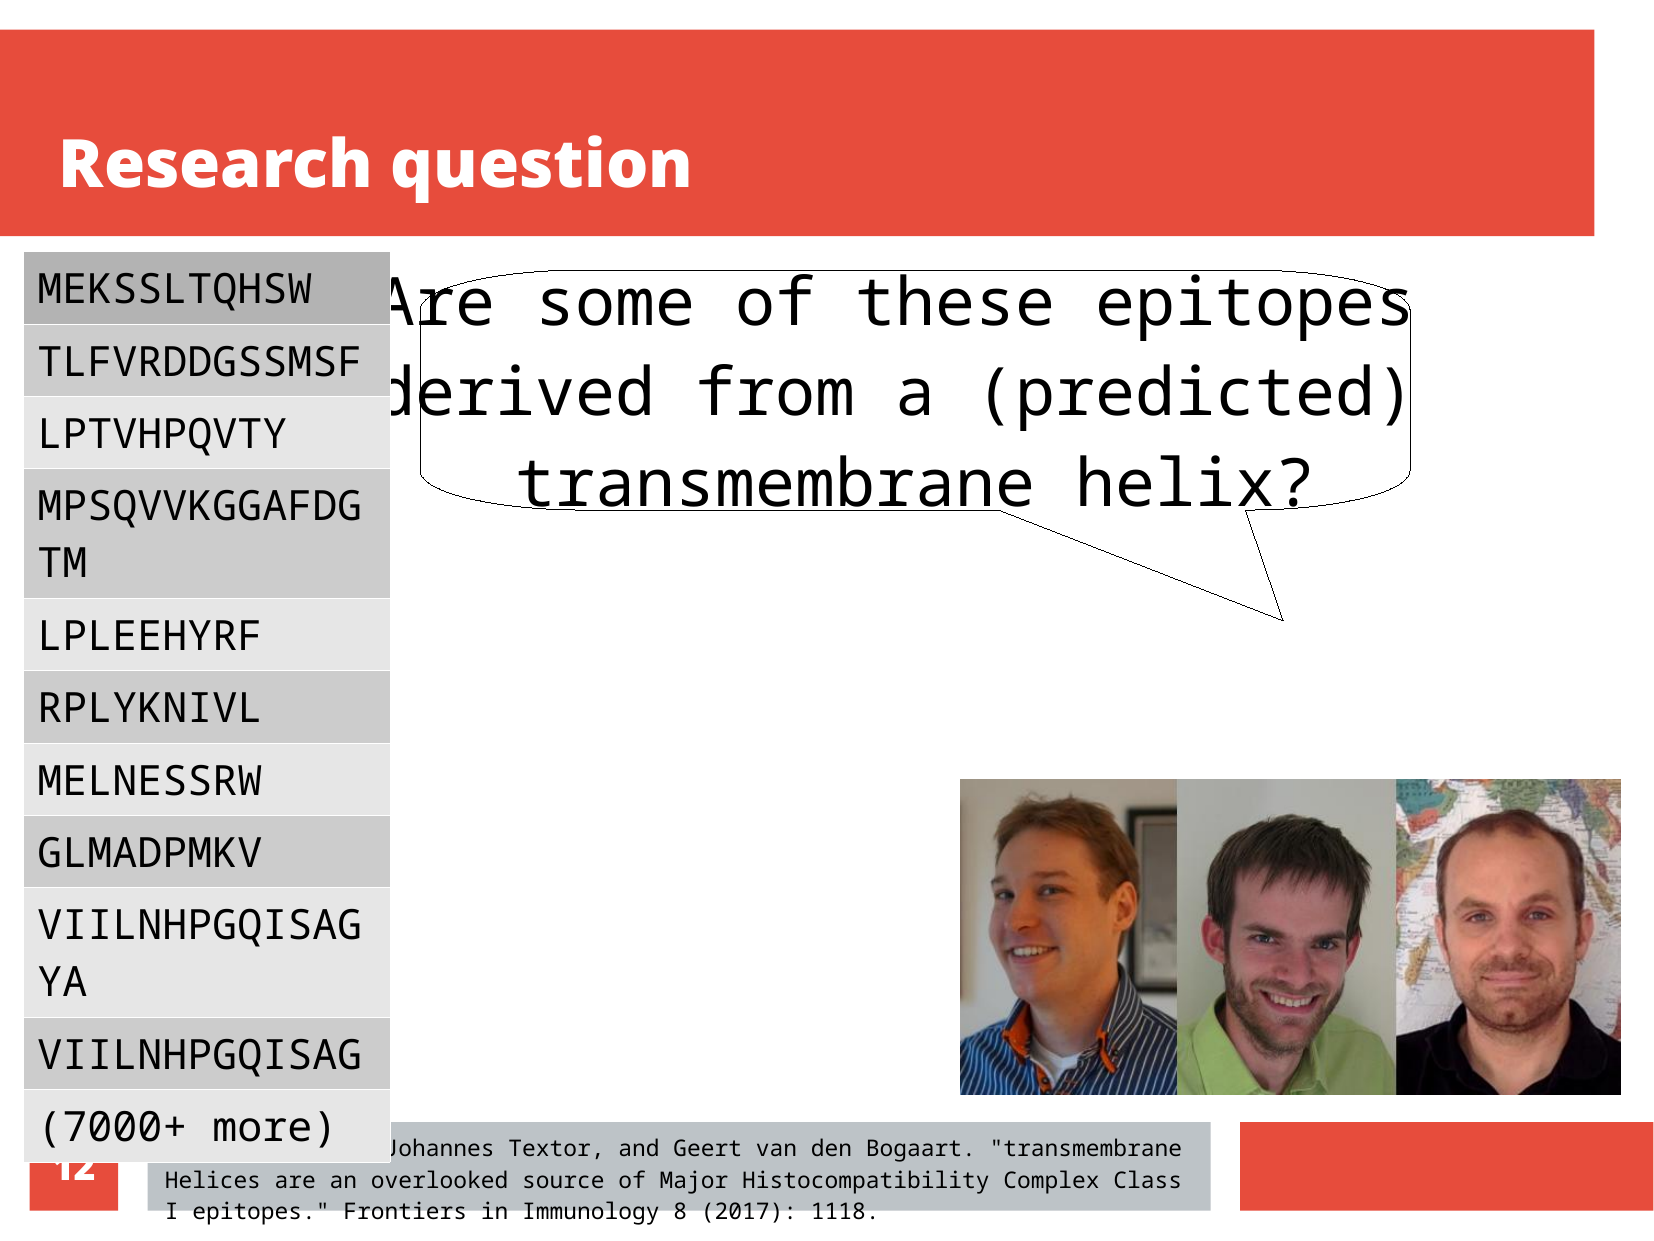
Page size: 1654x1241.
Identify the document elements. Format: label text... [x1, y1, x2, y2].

table_cell TLFVRDDGSSMSF [24, 325, 390, 396]
picture [960, 779, 1621, 1096]
table_cell LPLEEHYRF [24, 599, 390, 670]
title Research question [59, 59, 1595, 207]
table_cell VIILNHPGQISAGYA [24, 888, 390, 1017]
text_box Bianchi, Frans, Johannes Textor, and Geert van den Bogaart. "transmembrane Helices are an overlooked source of Major Histocompatibility Complex Class I epitopes." Frontiers in Immunology 8 (2017): 1118. [150, 1125, 1201, 1209]
table_cell LPTVHPQVTY [24, 397, 390, 468]
table_cell VIILNHPGQISAG [24, 1018, 390, 1089]
table_header MEKSSLTQHSW [24, 252, 390, 324]
table_cell MPSQVVKGGAFDGTM [24, 469, 390, 598]
table_cell RPLYKNIVL [24, 671, 390, 743]
table_cell (7000+ more) [24, 1090, 390, 1162]
table_cell GLMADPMKV [24, 816, 390, 887]
table_cell MELNESSRW [24, 744, 390, 815]
text_box Are some of these epitopes derived from a (predicted) transmembrane helix? [420, 270, 1411, 621]
